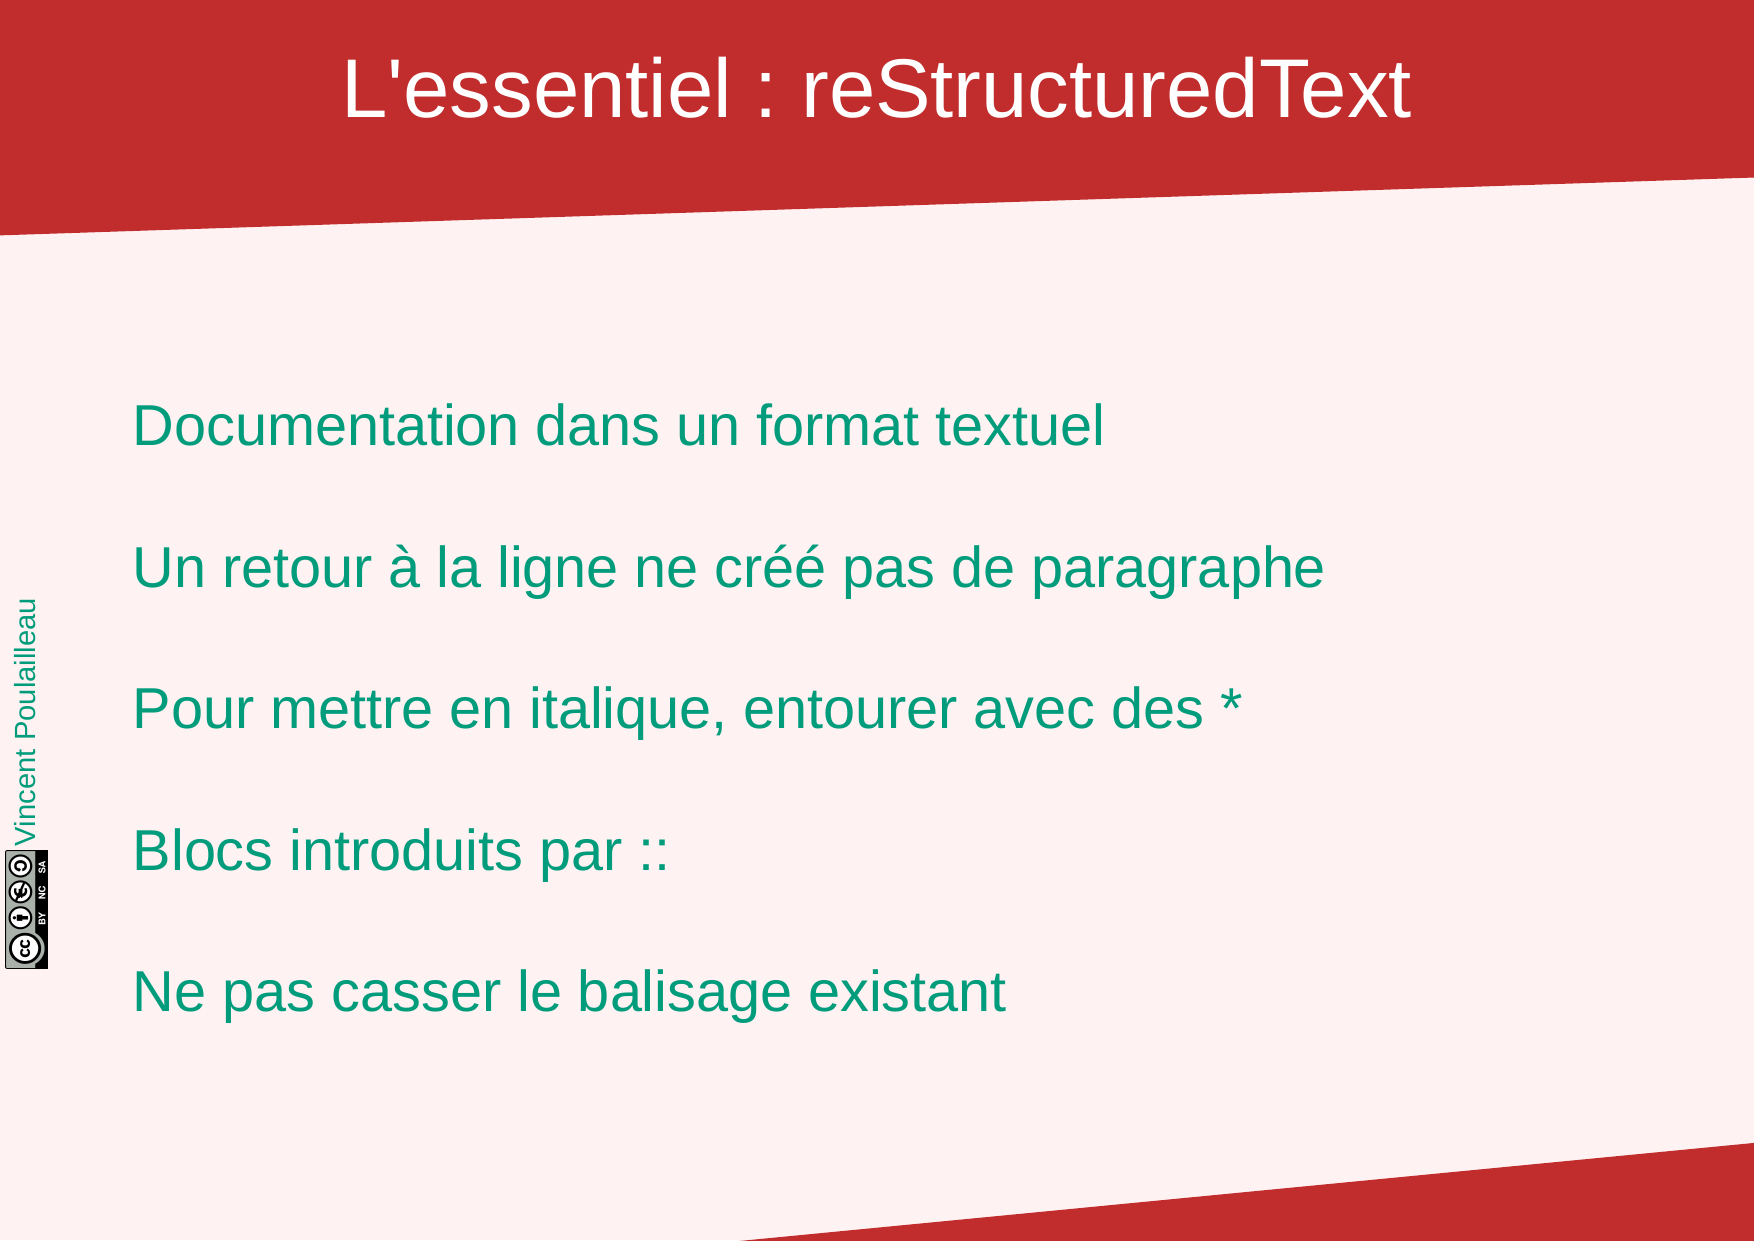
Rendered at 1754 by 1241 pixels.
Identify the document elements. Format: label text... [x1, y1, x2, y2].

picture [5, 850, 48, 969]
text_box L'essentiel : reStructuredText [0, 0, 1754, 178]
text_box [739, 1142, 1754, 1241]
text_box © 2019 Vincent Poulailleau [1, 448, 61, 1099]
text_box Documentation dans un format textuel Un retour à la ligne ne créé pas de paragraphe Pour mettre en italique, entourer avec des * Blocs introduits par :: Ne pas casser le balisage existant [0, 178, 1754, 1241]
text_box [0, 178, 1740, 236]
